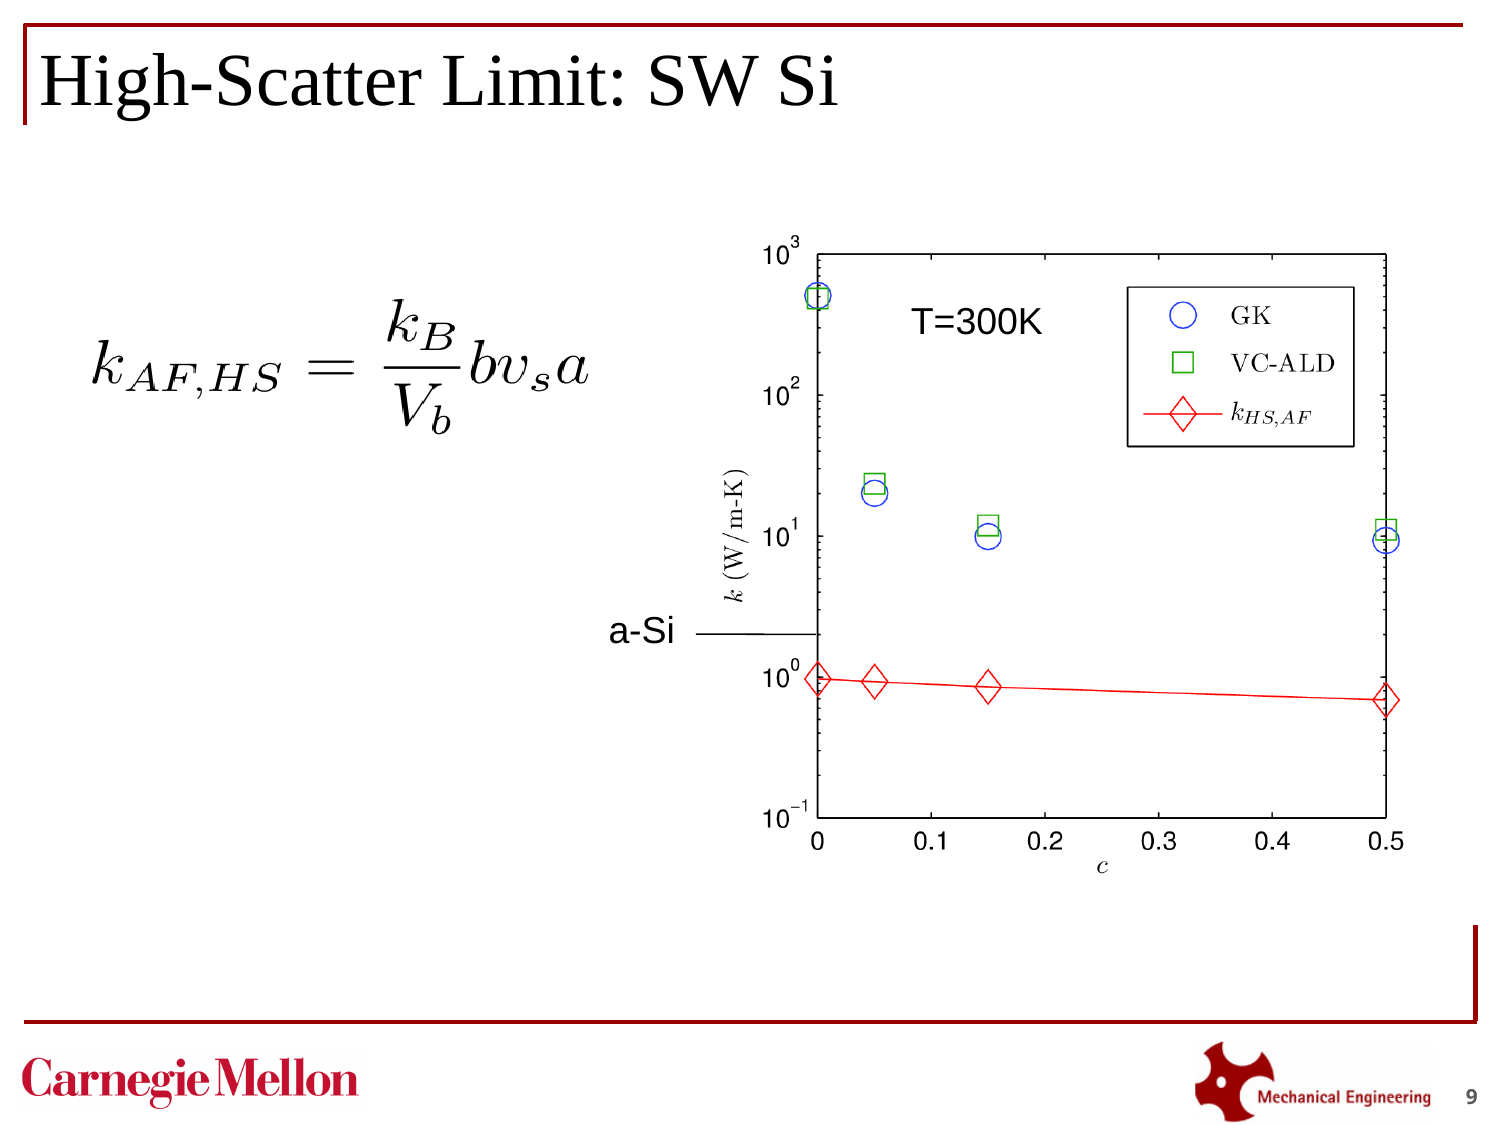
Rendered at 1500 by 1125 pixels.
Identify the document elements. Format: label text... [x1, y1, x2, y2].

picture [1192, 1034, 1438, 1125]
picture [704, 214, 1463, 935]
picture [75, 270, 593, 448]
title High-Scatter Limit: SW Si [24, 22, 1463, 128]
text_box a-Si [593, 598, 699, 659]
text_box T=300K [896, 289, 1096, 350]
picture [16, 1050, 366, 1110]
